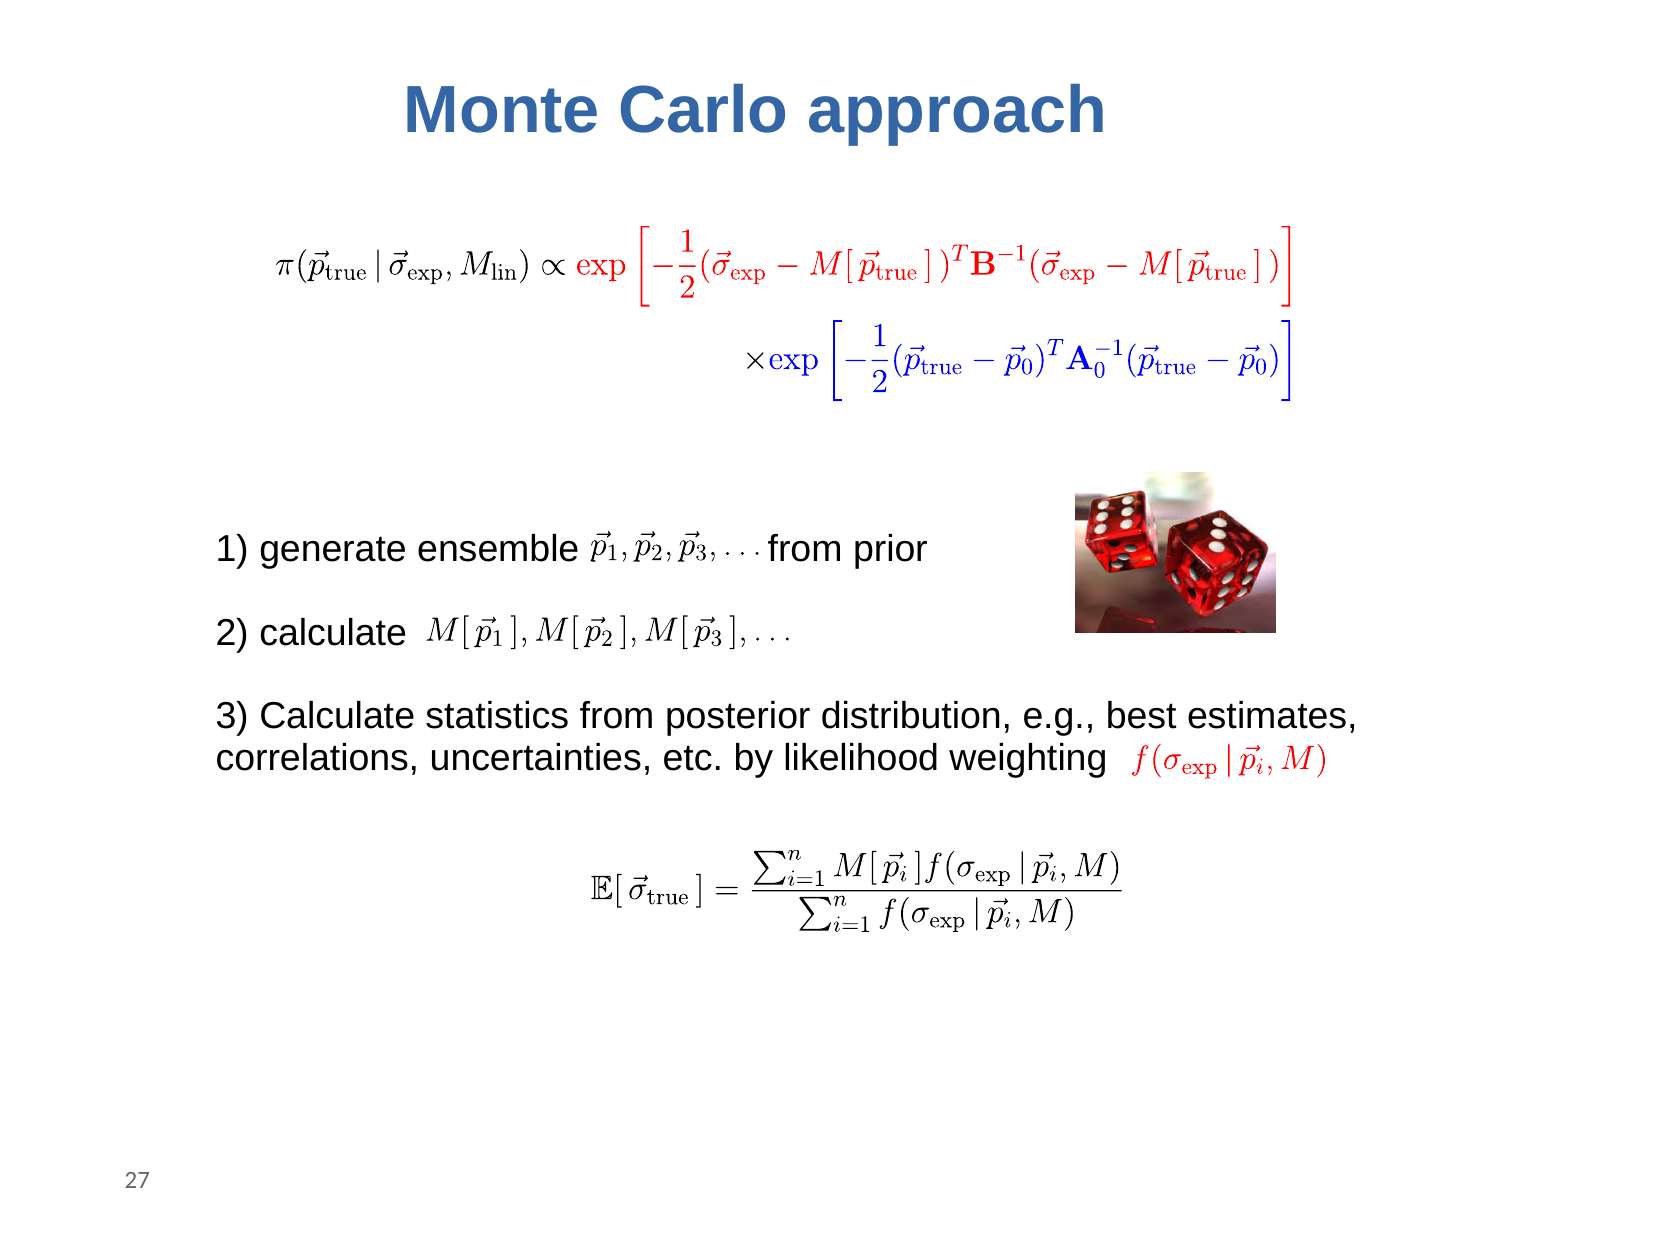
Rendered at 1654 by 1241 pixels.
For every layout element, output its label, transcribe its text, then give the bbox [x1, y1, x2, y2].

picture [1130, 744, 1329, 779]
picture [275, 226, 1300, 308]
picture [590, 531, 763, 563]
picture [425, 615, 793, 650]
picture [742, 320, 1300, 402]
text_box 1) generate ensemble from prior 2) calculate 3) Calculate statistics from posterior distribution, e.g., best estimates, correlations, uncertainties, etc. by likelihood weighting [200, 519, 1430, 979]
picture [1075, 472, 1276, 633]
title Monte Carlo approach [147, 5, 1365, 213]
picture [591, 850, 1123, 933]
